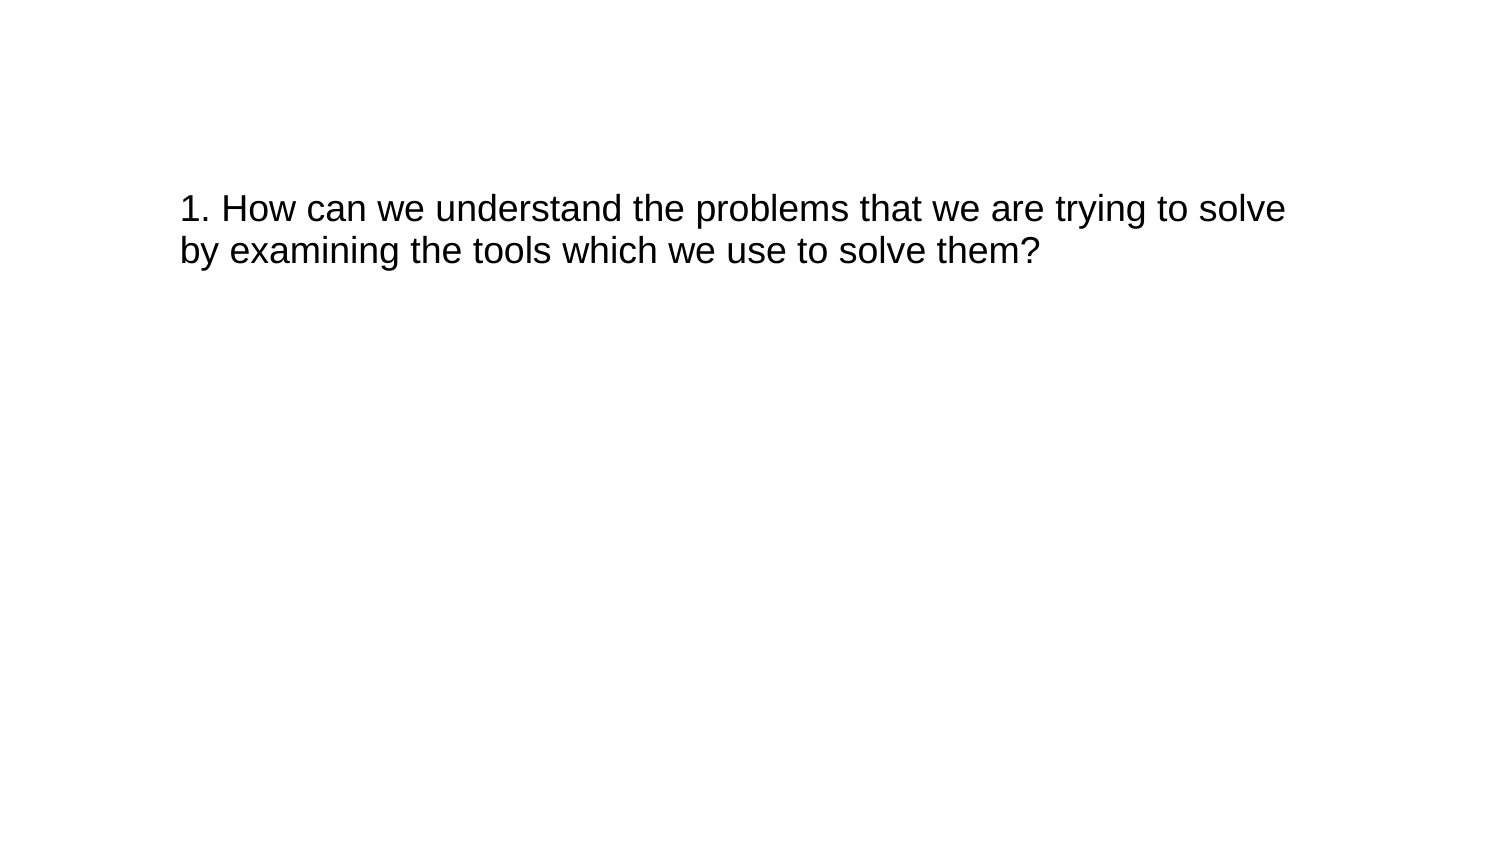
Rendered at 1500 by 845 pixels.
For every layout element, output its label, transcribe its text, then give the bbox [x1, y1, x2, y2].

text_box 1. How can we understand the problems that we are trying to solve by examining the tools which we use to solve them? [165, 180, 1321, 631]
